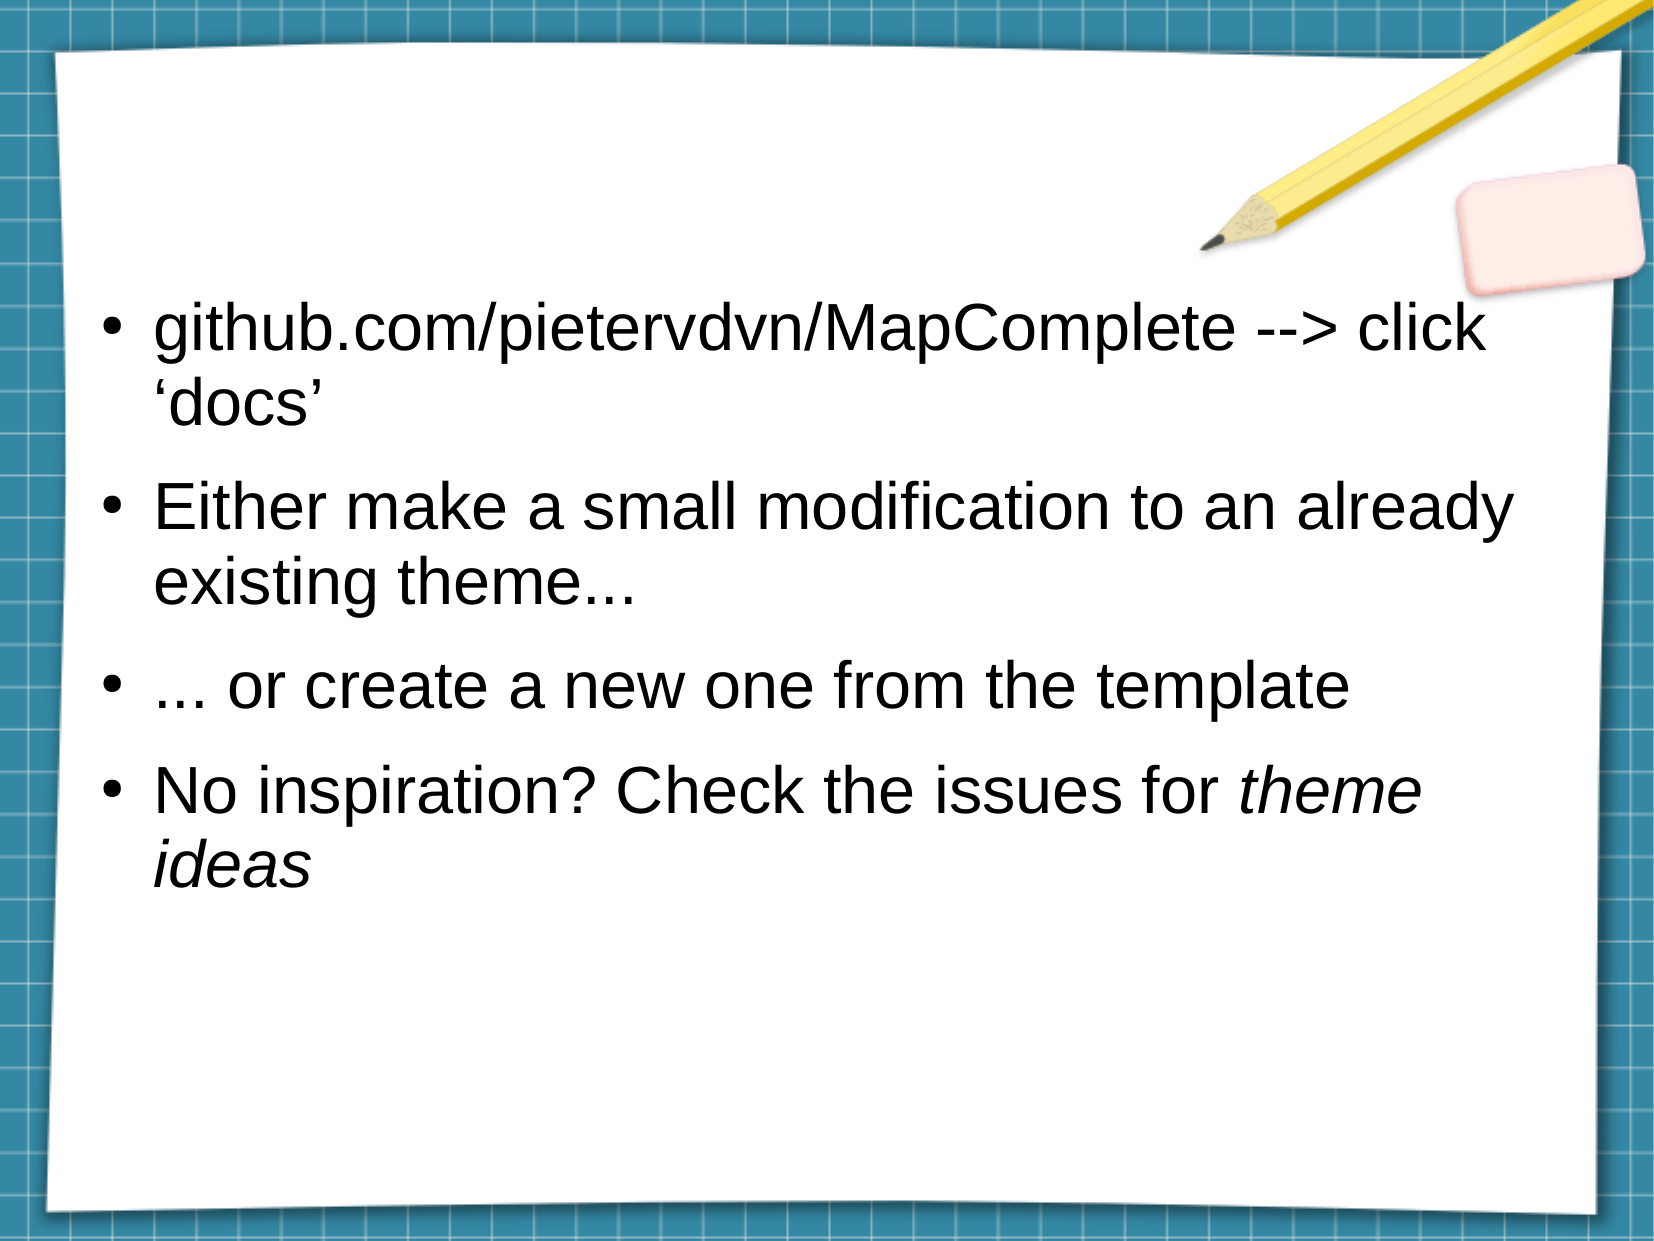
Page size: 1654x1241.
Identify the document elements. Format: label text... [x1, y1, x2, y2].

list github.com/pietervdvn/MapComplete --> click ‘docs’ Either make a small modification to an already existing theme... ... or create a new one from the template No inspiration? Check the issues for theme ideas [82, 290, 1571, 1010]
picture [0, 0, 1654, 1241]
